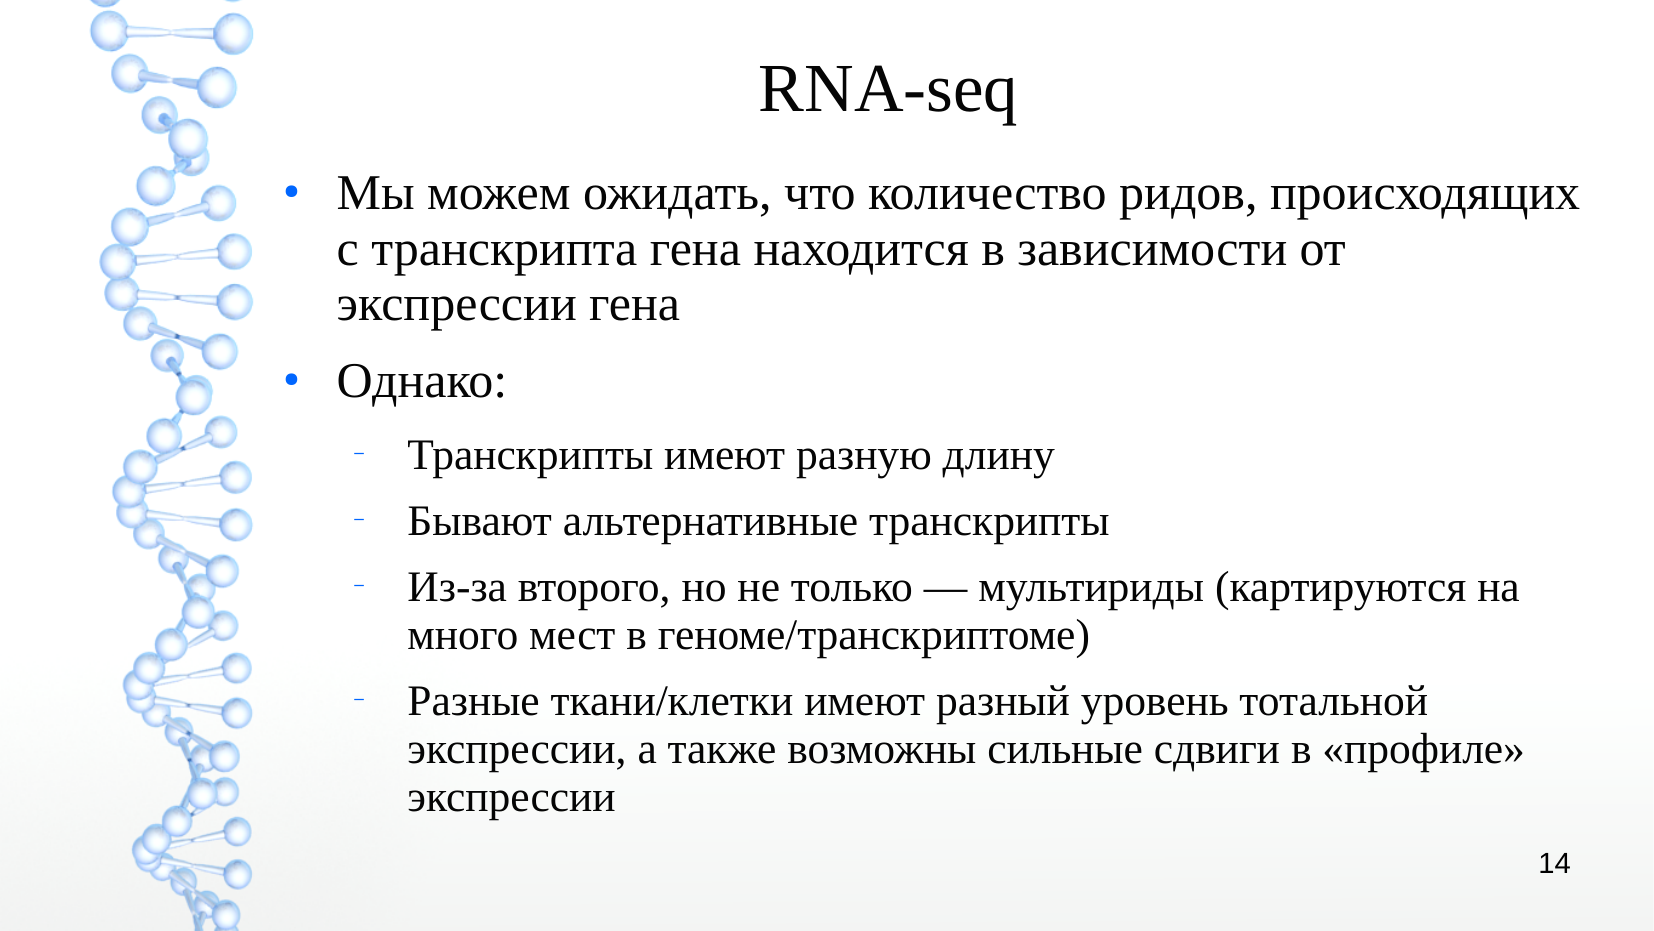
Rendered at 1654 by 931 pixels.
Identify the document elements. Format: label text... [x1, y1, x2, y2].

title RNA-seq [224, 11, 1554, 166]
list Мы можем ожидать, что количество ридов, происходящих с транскрипта гена находится в зависимости от экспрессии гена Однако: Транскрипты имеют разную длину Бывают альтернативные транскрипты Из-за второго, но не только — мультириды (картируются на много мест в геноме/транскриптоме) Разные ткани/клетки имеют разный уровень тотальной экспрессии, а также возможны сильные сдвиги в «профиле» экспрессии [265, 165, 1595, 886]
picture [0, 0, 1654, 931]
